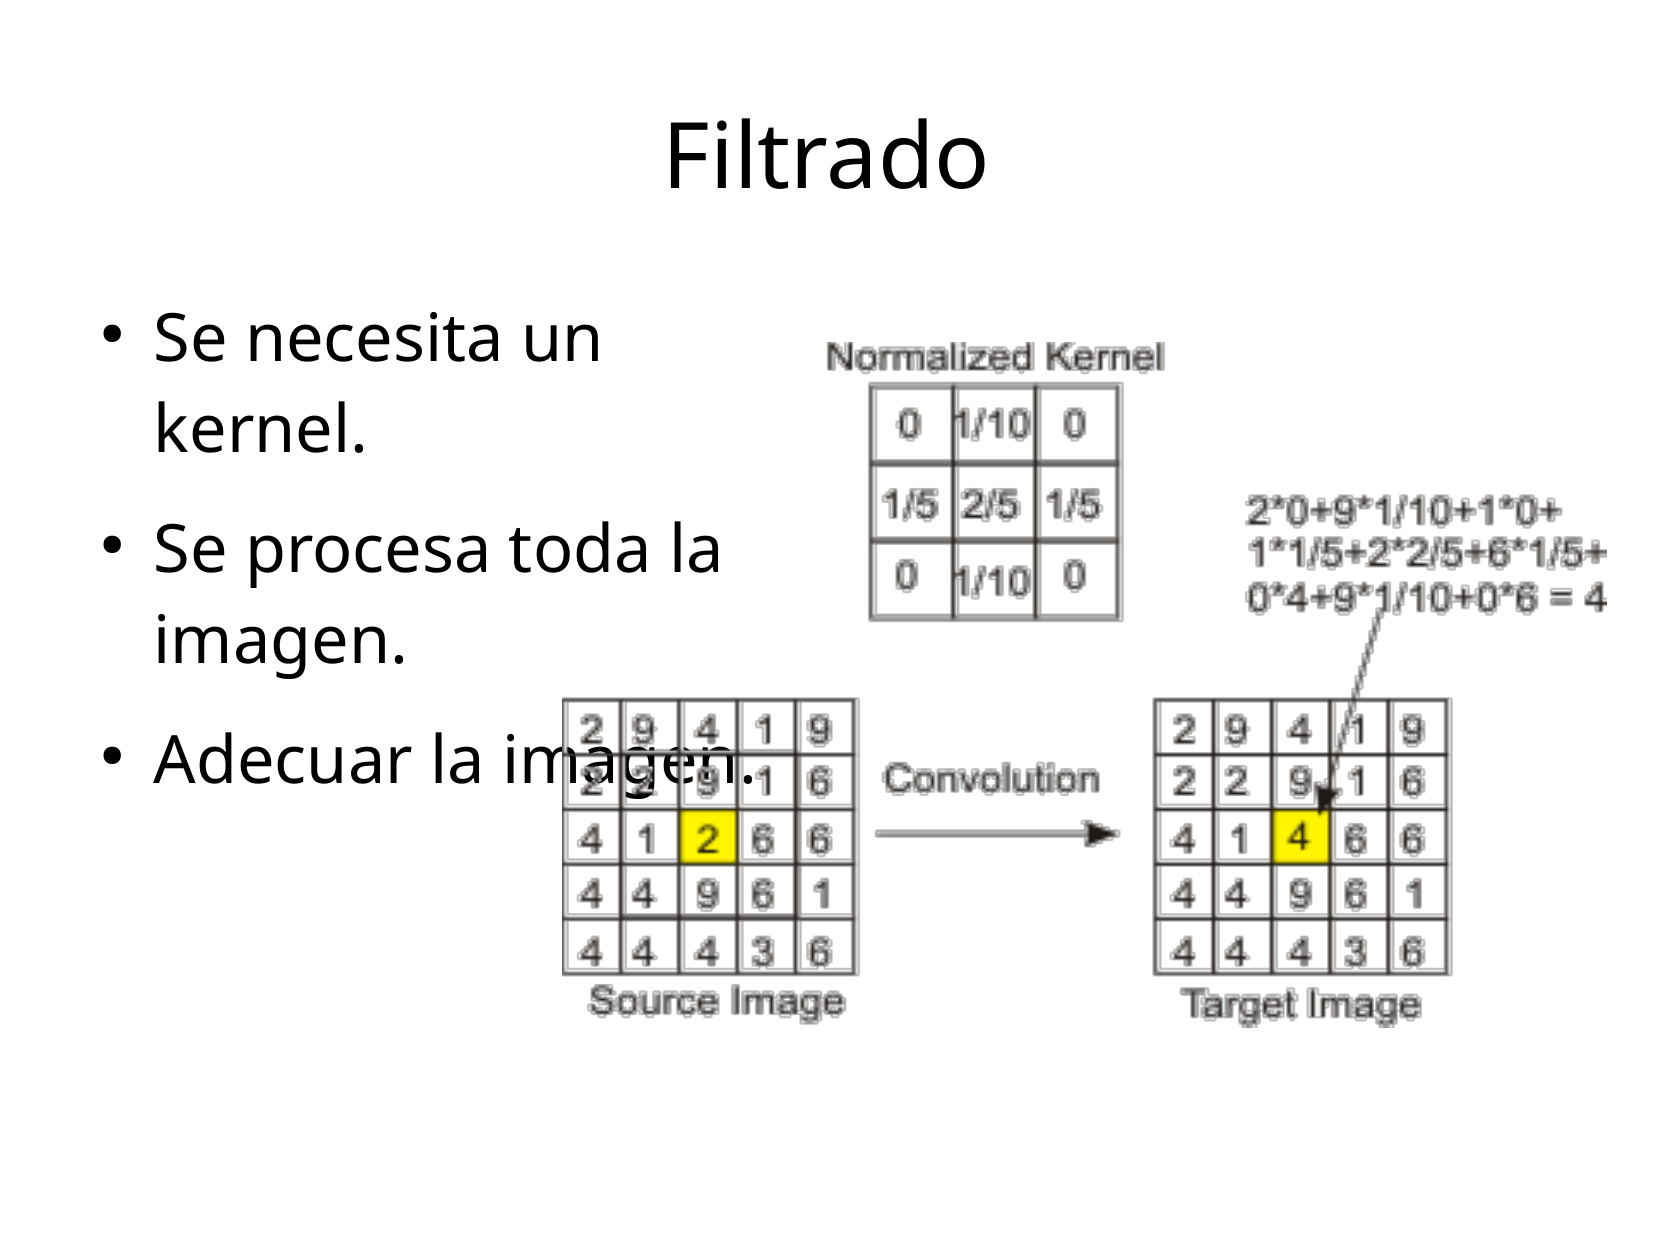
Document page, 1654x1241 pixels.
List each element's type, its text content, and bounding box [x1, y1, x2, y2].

picture [562, 342, 1607, 1028]
list Se necesita un kernel. Se procesa toda la imagen. Adecuar la imagen. [82, 290, 809, 1010]
title Filtrado [82, 49, 1571, 257]
